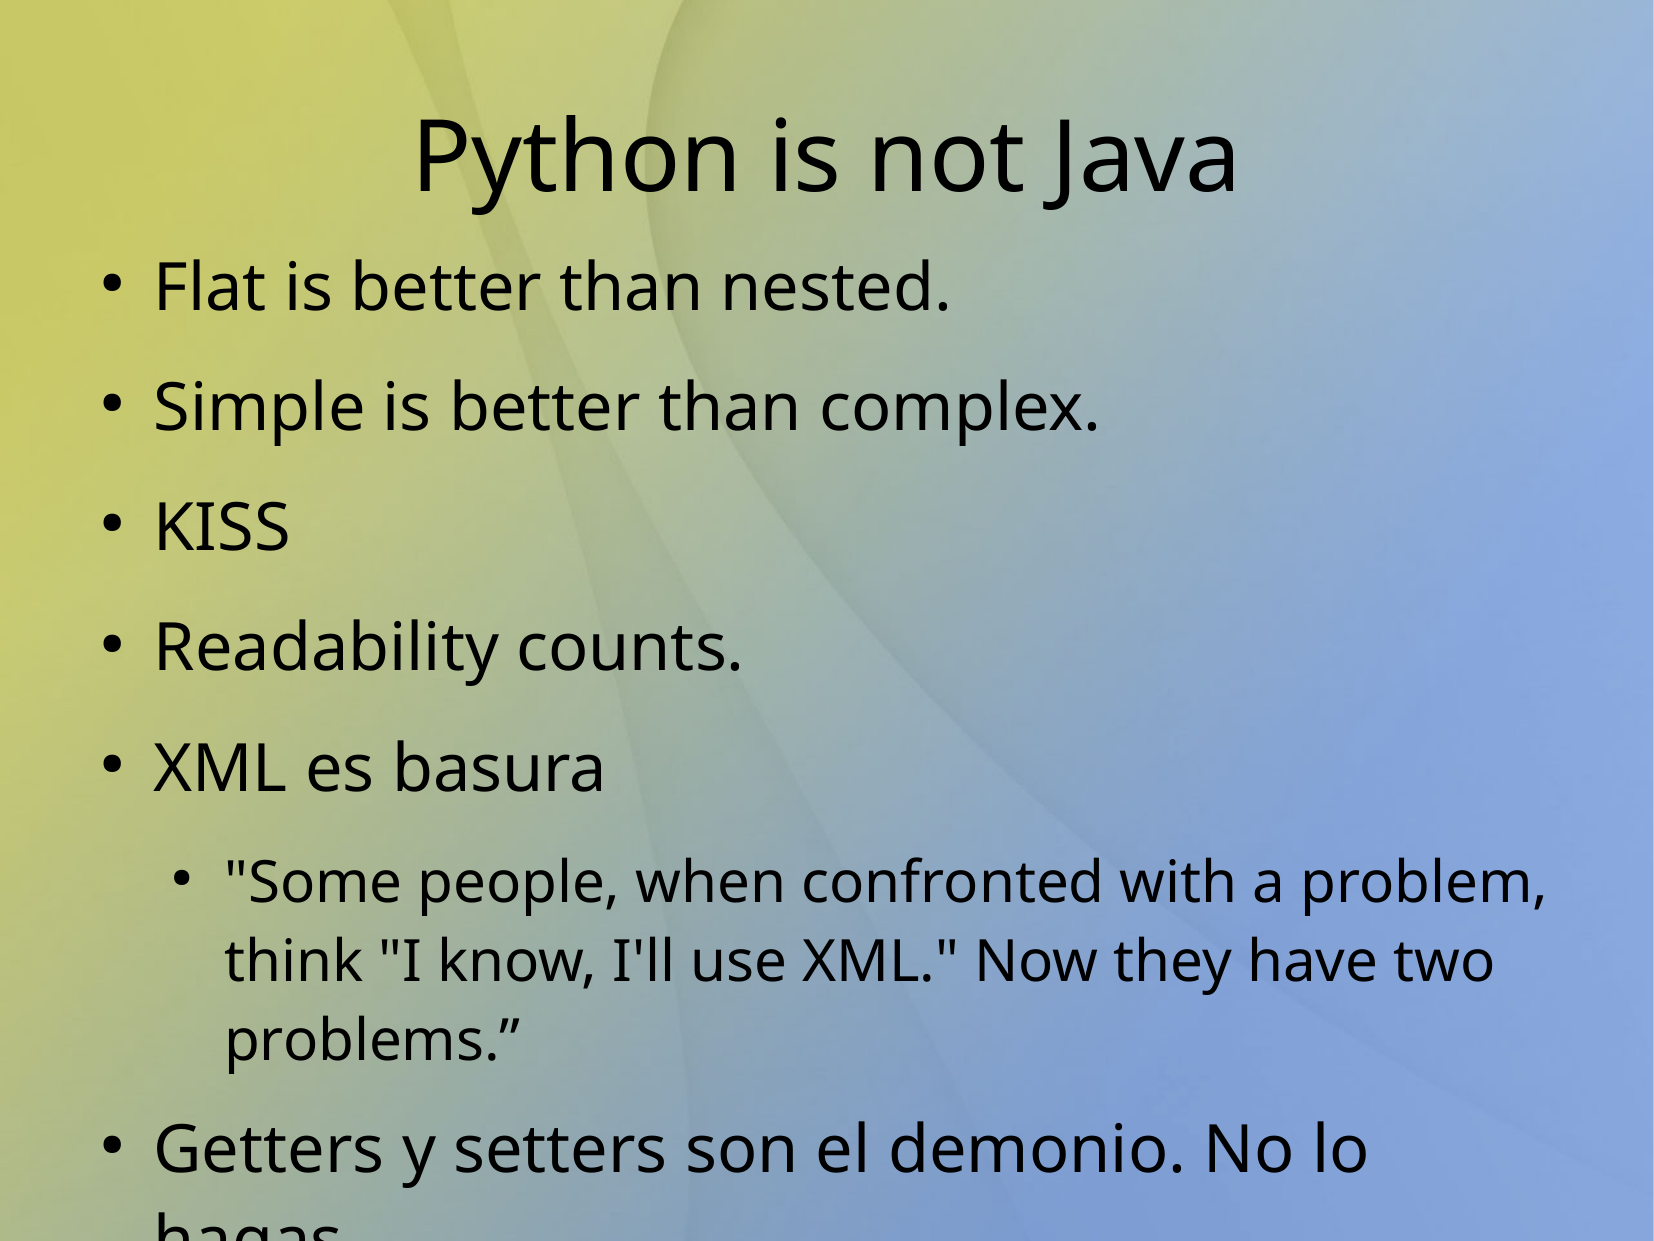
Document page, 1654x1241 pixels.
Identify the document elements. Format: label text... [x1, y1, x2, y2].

title Python is not Java [82, 49, 1571, 239]
picture [165, 1232, 183, 1241]
picture [0, 0, 1654, 1241]
list Flat is better than nested. Simple is better than complex. KISS Readability counts. XML es basura "Some people, when confronted with a problem, think "I know, I'll use XML." Now they have two problems.” Getters y setters son el demonio. No lo hagas. [82, 239, 1571, 1158]
picture [242, 1232, 261, 1241]
